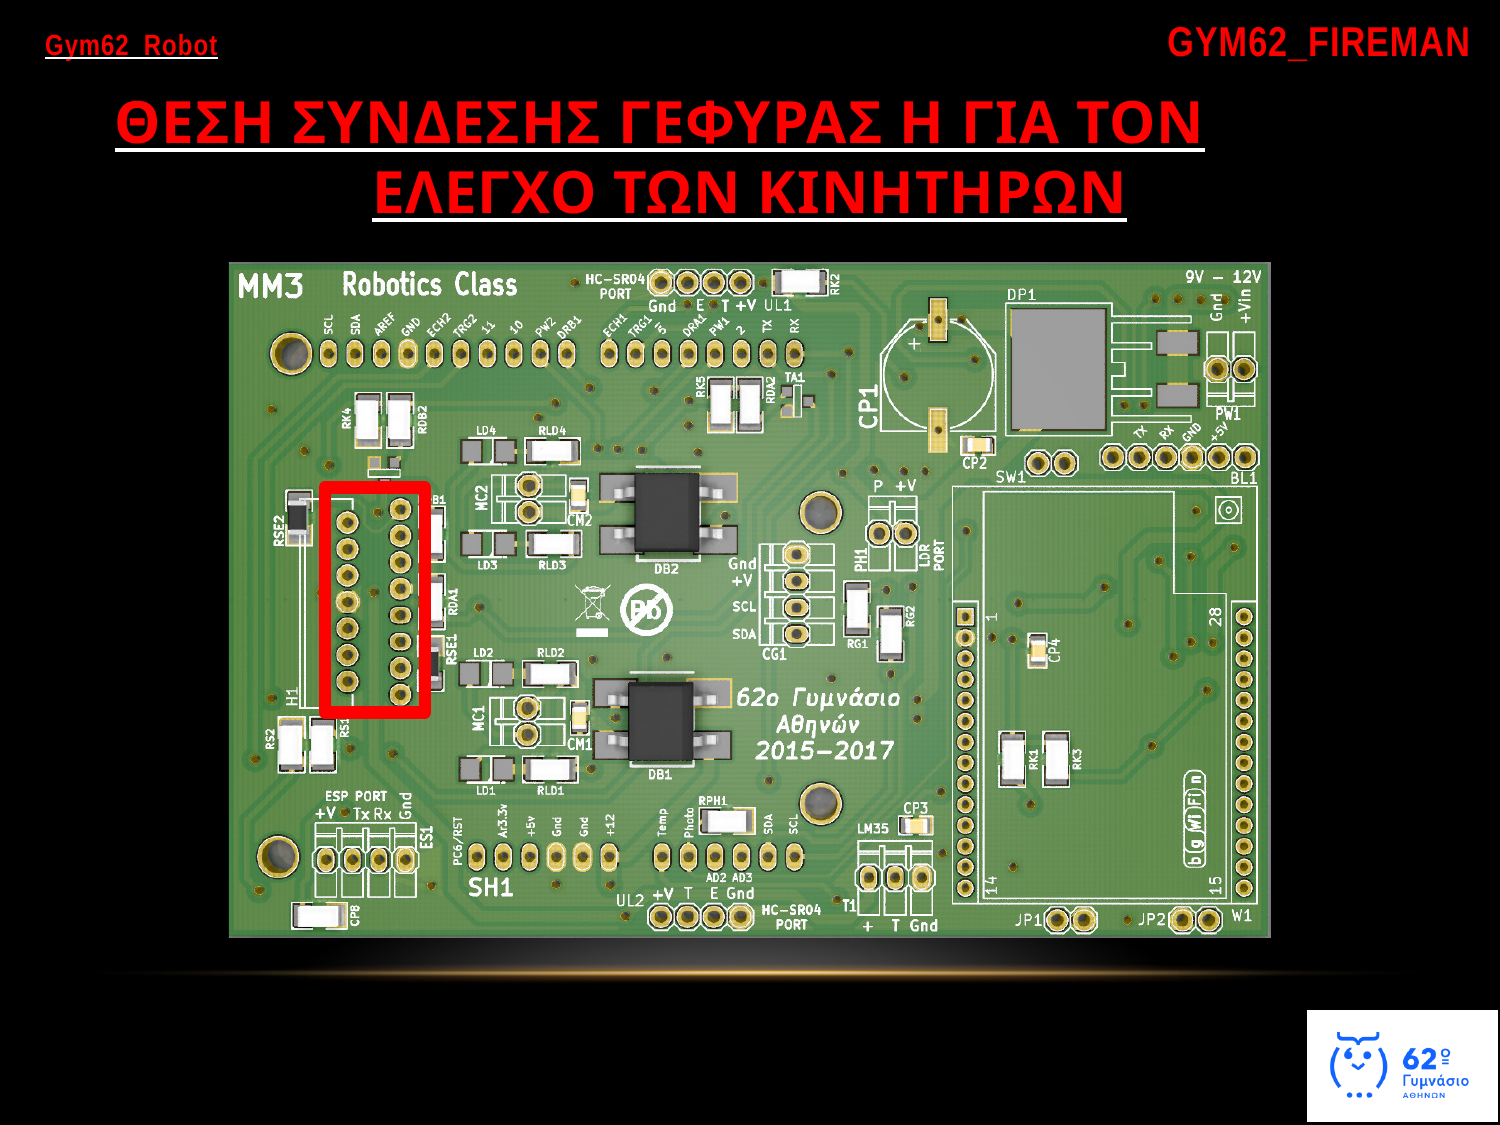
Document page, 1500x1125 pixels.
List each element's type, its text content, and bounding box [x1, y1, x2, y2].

text_box Gym62_Robot [24, 6, 238, 69]
picture [0, 0, 1500, 1125]
text_box Gym62_FireMan [1143, 9, 1494, 73]
text_box Θεση συνδεσης γεφυρασ H για τον ΕΛΕΓΧΟ των ΚΙΝΗΤΗΡων [99, 45, 1400, 233]
